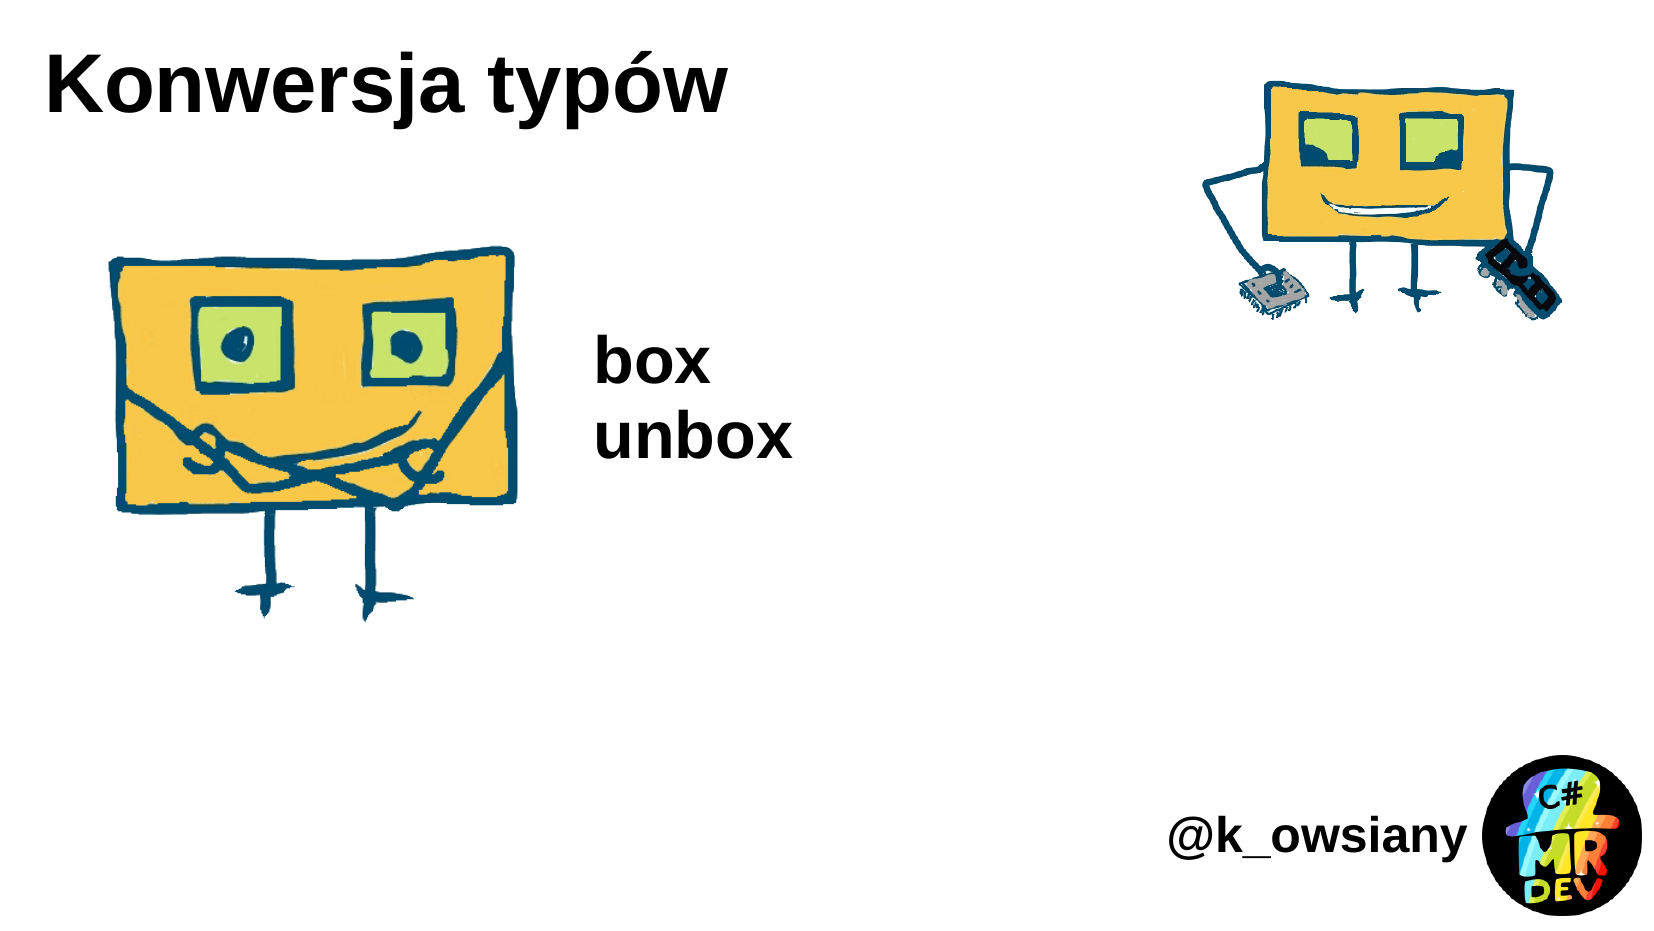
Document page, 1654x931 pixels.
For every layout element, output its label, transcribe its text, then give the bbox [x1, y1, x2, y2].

picture [1198, 78, 1565, 326]
picture [1482, 755, 1642, 916]
text_box box unbox [578, 315, 839, 721]
text_box Konwersja typów [29, 29, 886, 138]
picture [100, 242, 525, 626]
